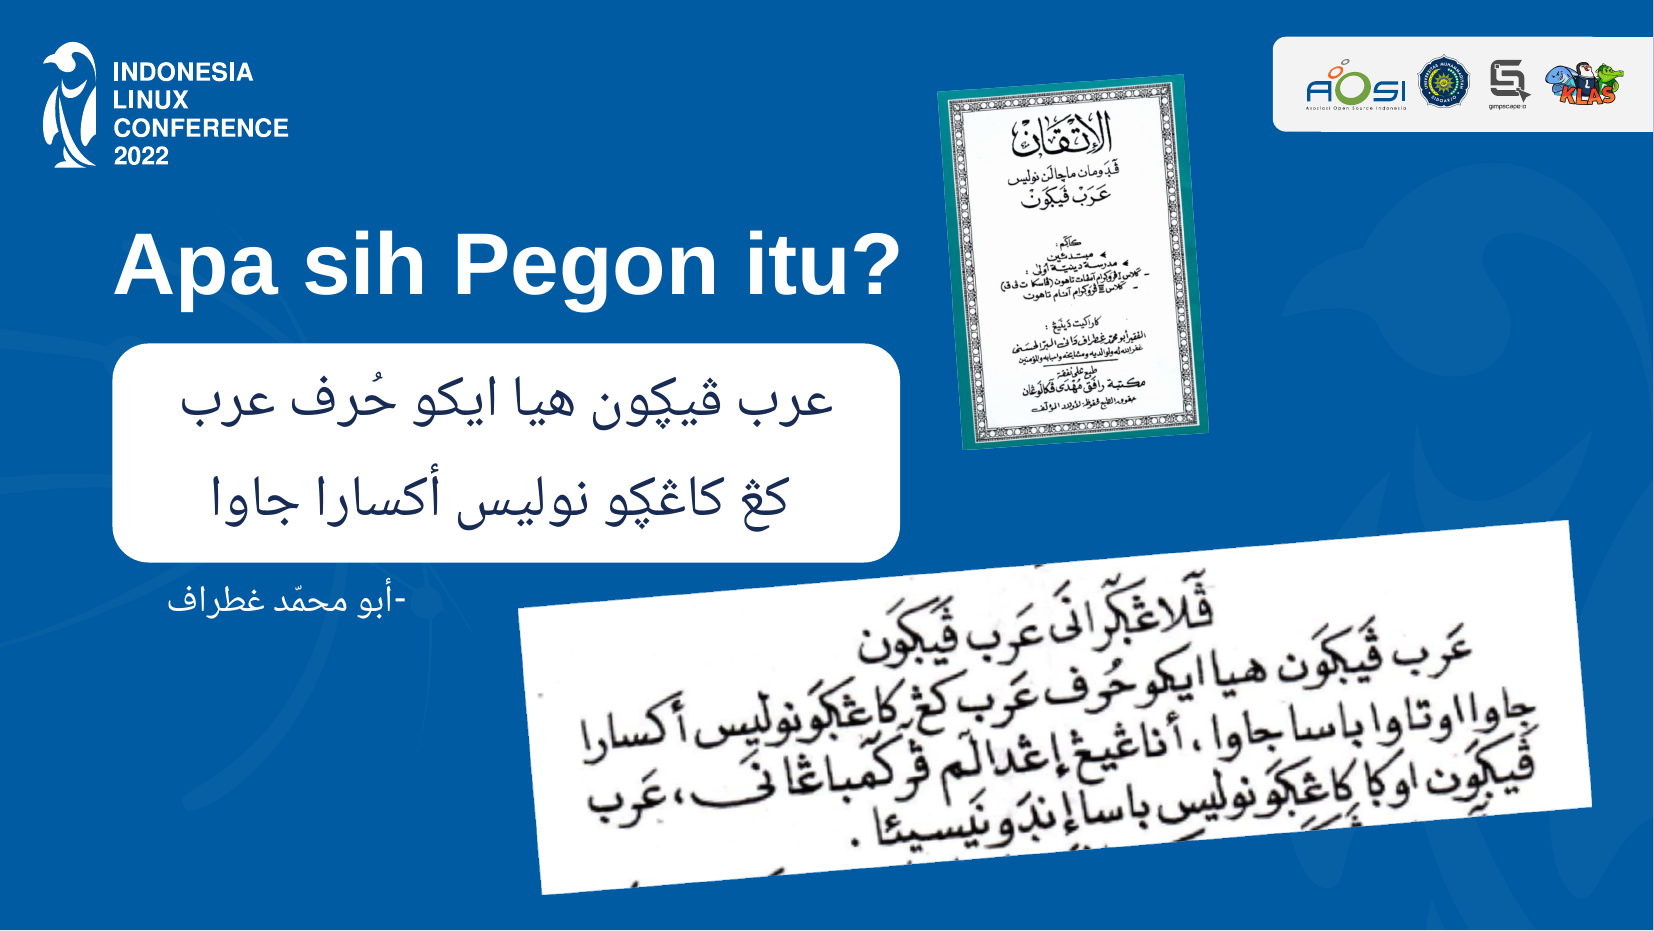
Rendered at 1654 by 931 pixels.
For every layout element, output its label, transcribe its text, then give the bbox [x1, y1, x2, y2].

title Apa sih Pegon itu? [112, 215, 1089, 338]
picture [1417, 54, 1471, 108]
picture [937, 75, 1209, 451]
picture [517, 519, 1592, 895]
text_box عرب ڤيڮون هيا ايكو حُرف عرب كڠ كاڠڮو نوليس أكسارا جاوا [112, 343, 901, 563]
picture [1545, 62, 1624, 105]
subtitle -أبو محمّد غطراف [75, 531, 451, 676]
